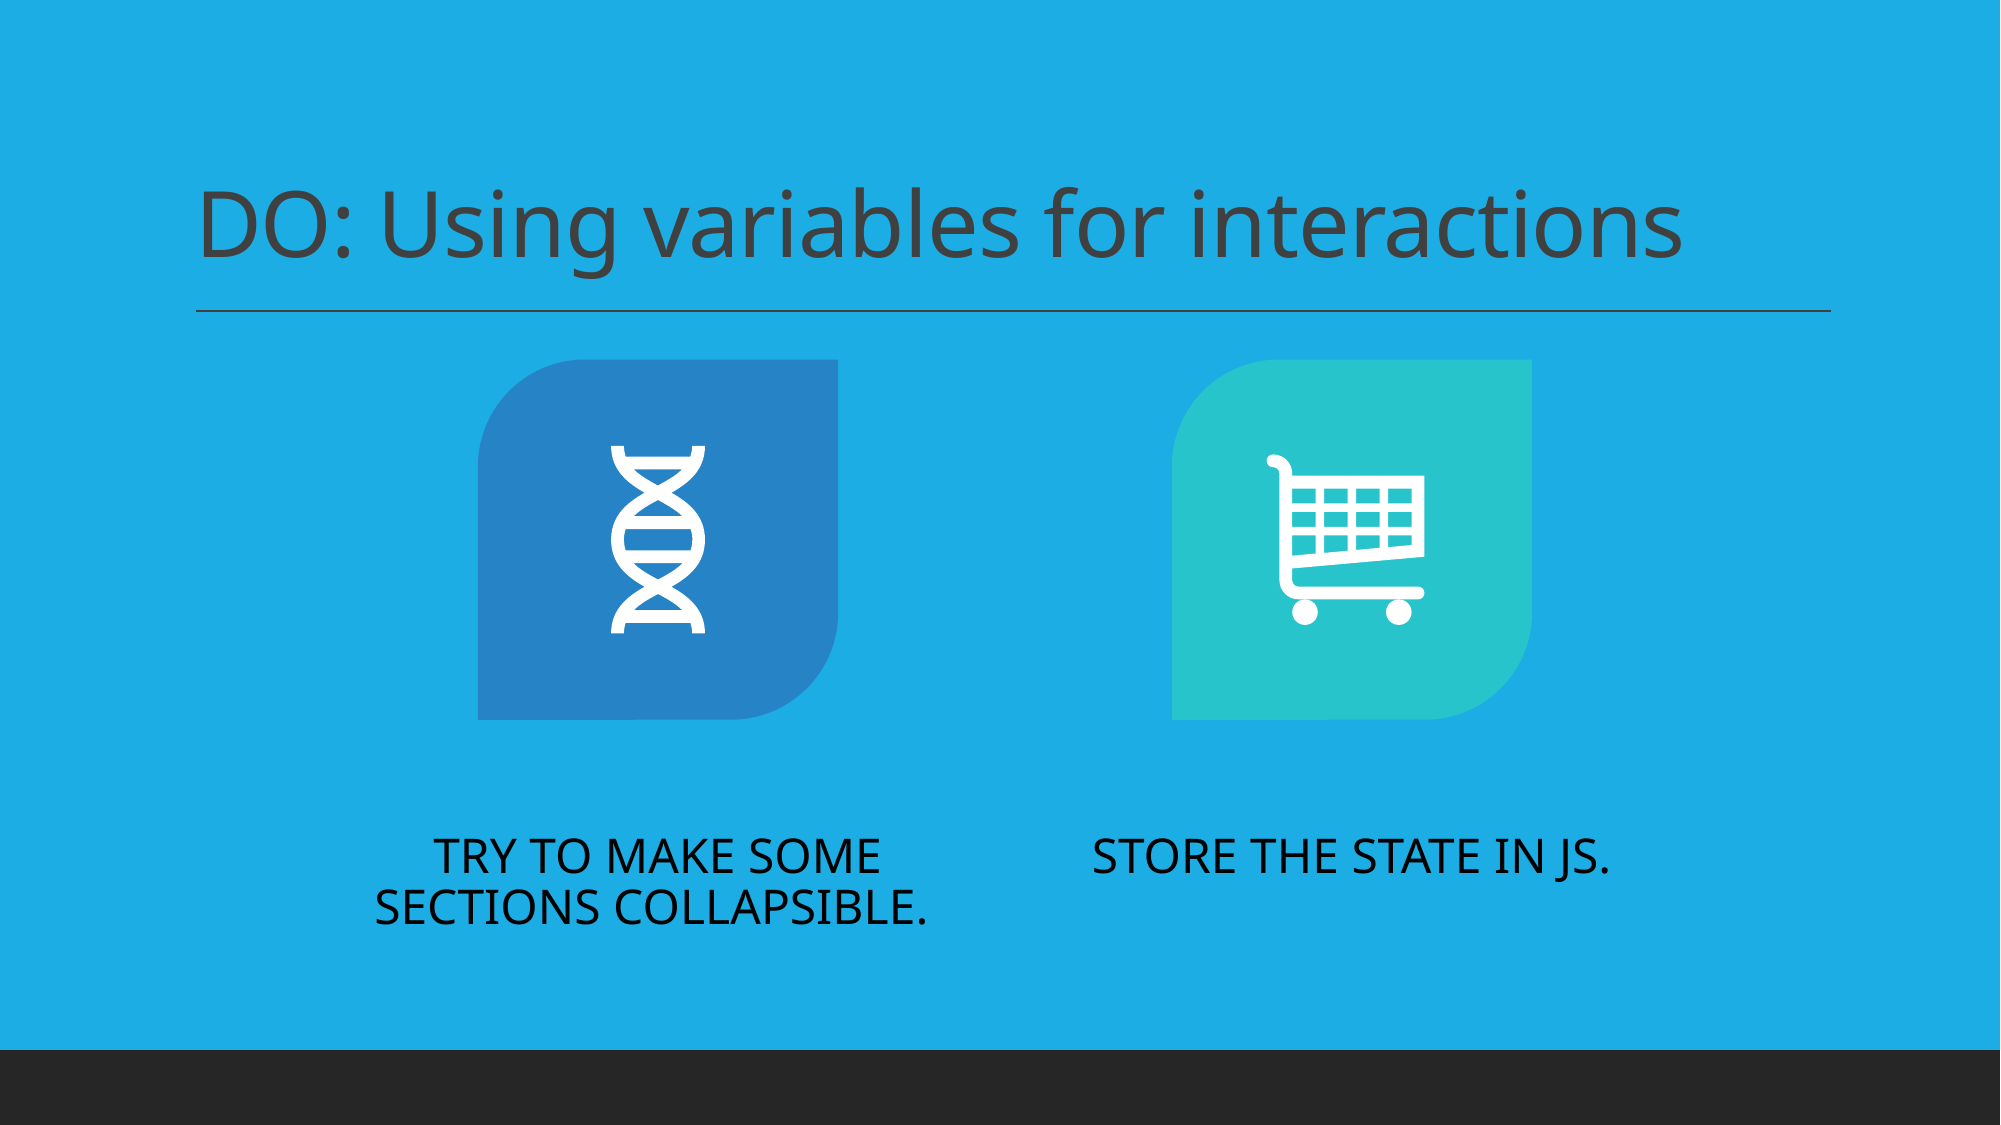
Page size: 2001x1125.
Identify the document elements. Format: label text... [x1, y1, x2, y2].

title DO: Using variables for interactions [180, 47, 1831, 286]
text_box [0, 0, 2000, 1125]
text_box Try to make some sections collapsible. [362, 831, 954, 951]
text_box Store the state in js. [1056, 831, 1648, 951]
